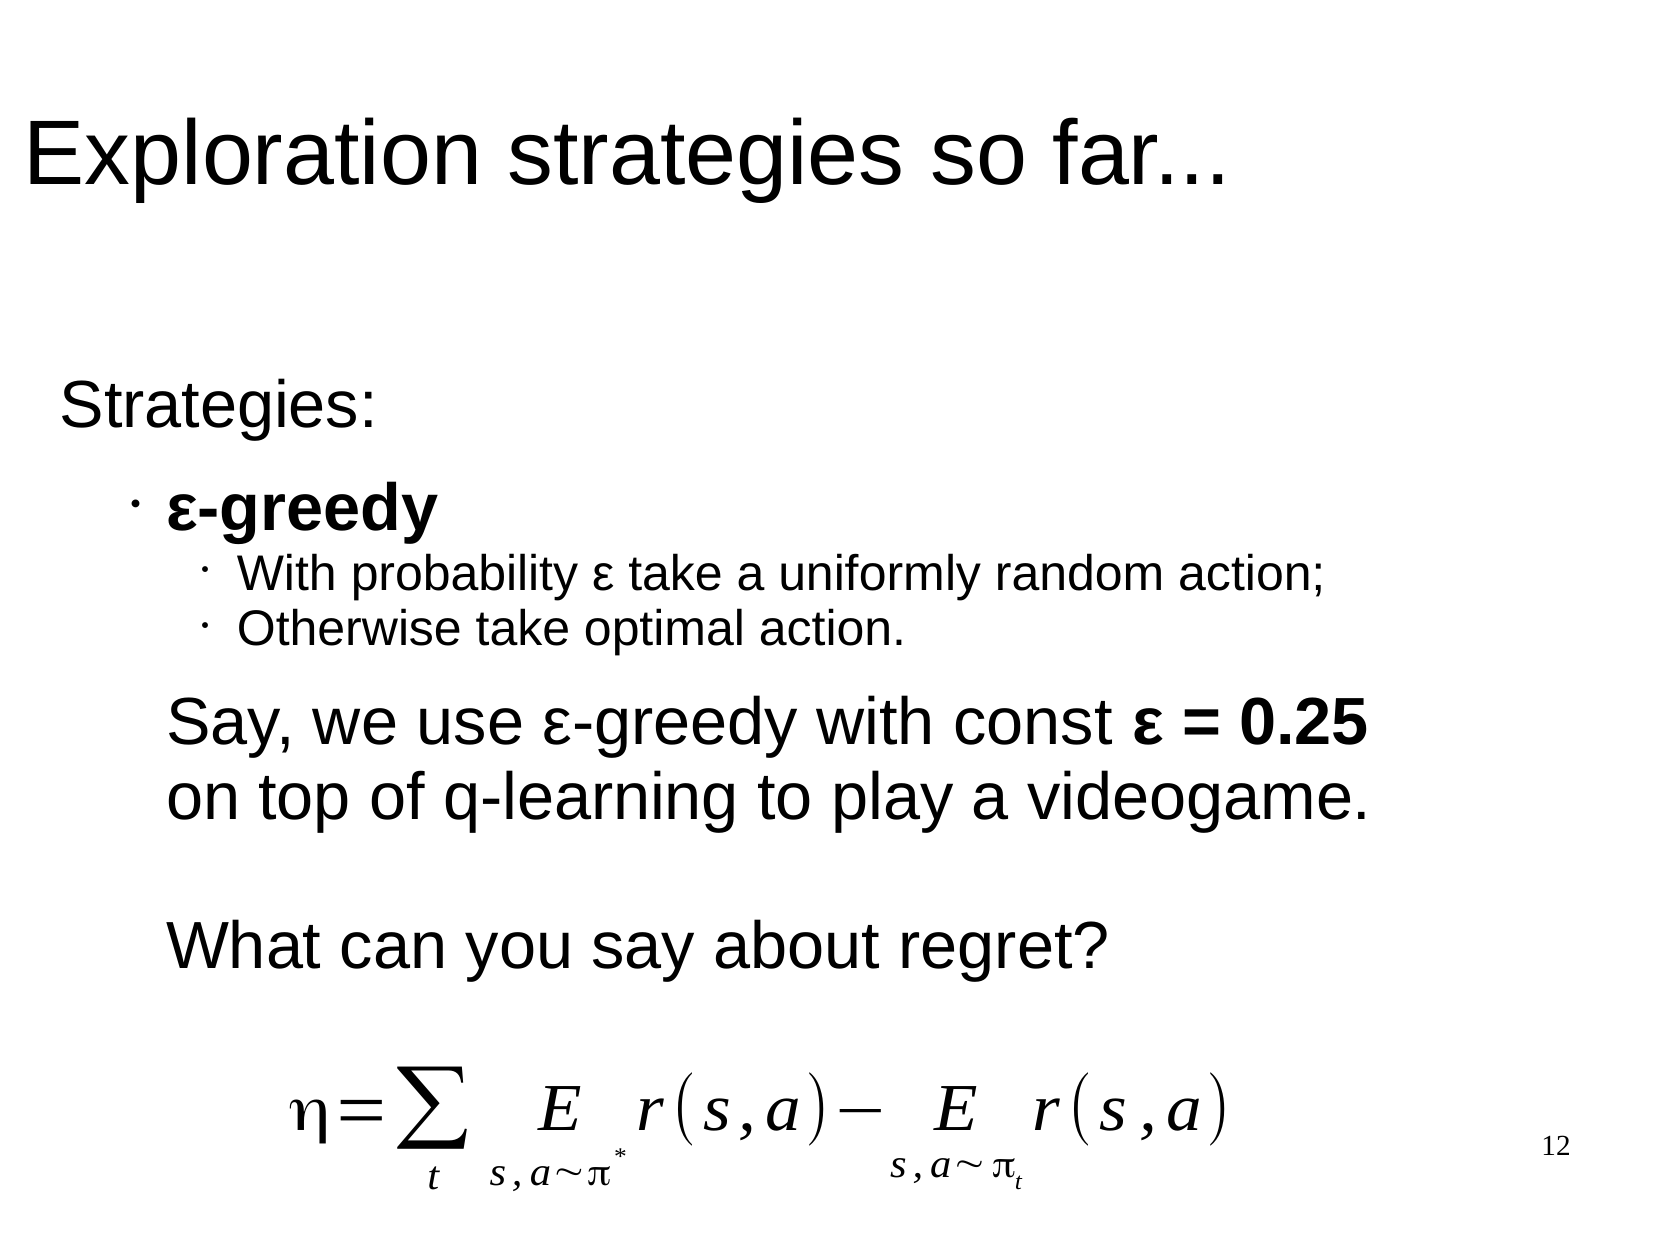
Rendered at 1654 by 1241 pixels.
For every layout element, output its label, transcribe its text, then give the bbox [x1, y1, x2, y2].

text_box Strategies: ε-greedy With probability ε take a uniformly random action; Otherwise take optimal action. Say, we use ε-greedy with const ε = 0.25 on top of q-learning to play a videogame. What can you say about regret? [45, 285, 1606, 1115]
title Exploration strategies so far... [23, 49, 1512, 257]
chart [271, 1059, 1246, 1197]
